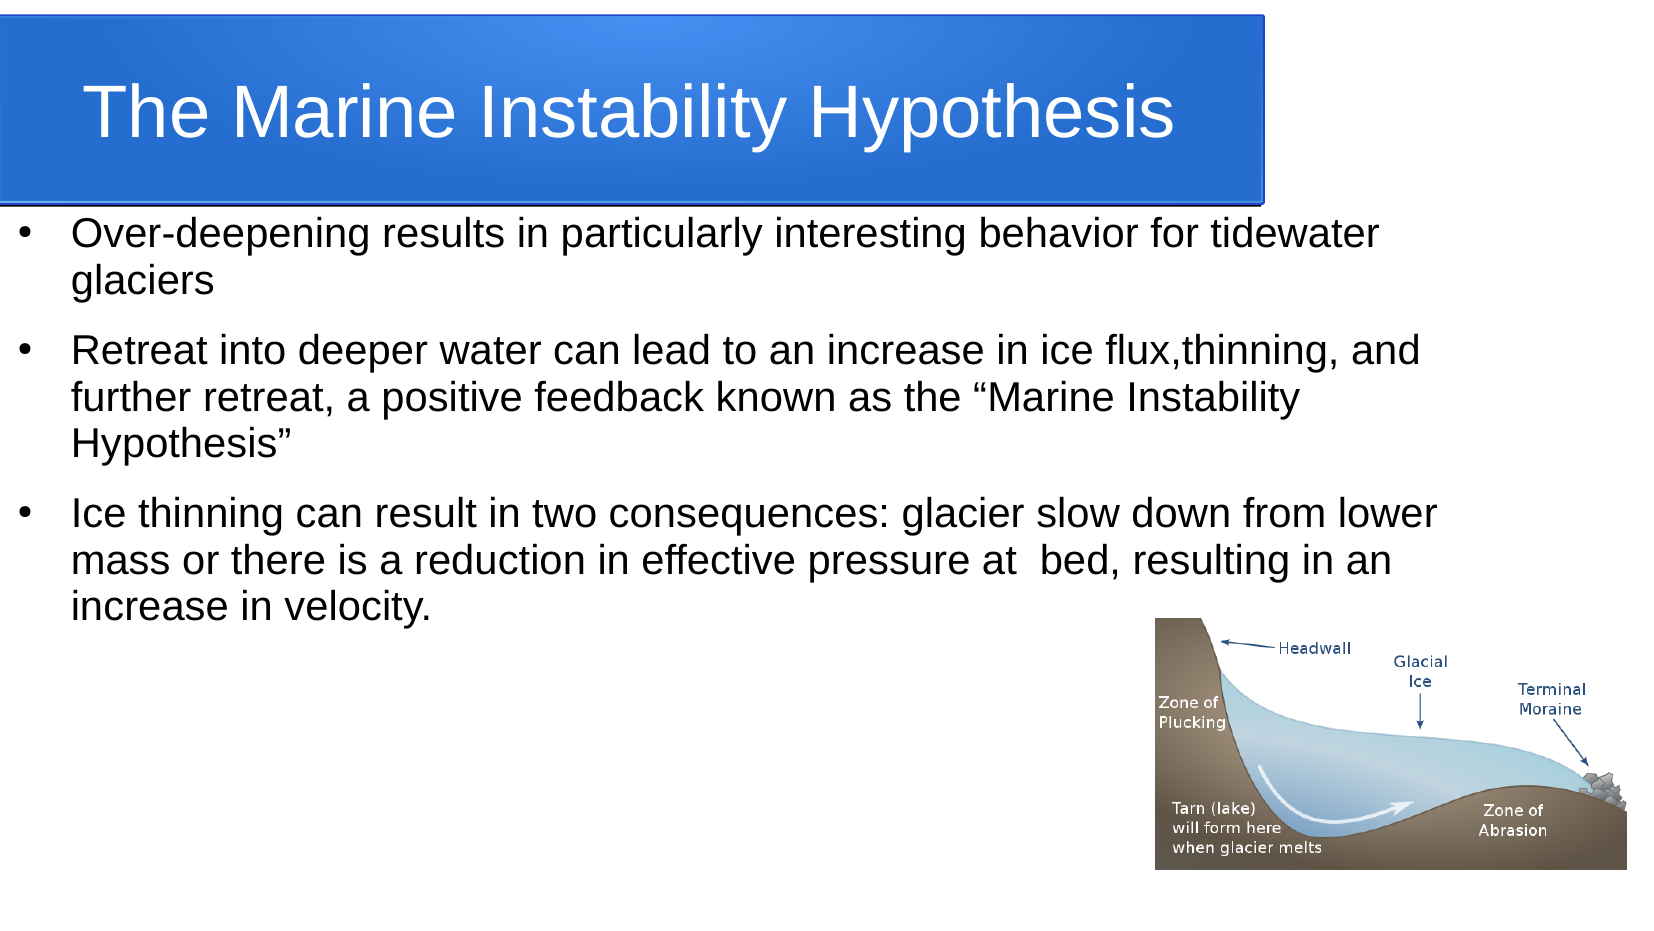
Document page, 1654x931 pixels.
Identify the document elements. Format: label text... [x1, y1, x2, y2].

picture [1155, 618, 1627, 871]
title The Marine Instability Hypothesis [82, 35, 1235, 189]
list Over-deepening results in particularly interesting behavior for tidewater glaciers Retreat into deeper water can lead to an increase in ice flux,thinning, and further retreat, a positive feedback known as the “Marine Instability Hypothesis” Ice thinning can result in two consequences: glacier slow down from lower mass or there is a reduction in effective pressure at bed, resulting in an increase in velocity. [0, 210, 1489, 750]
